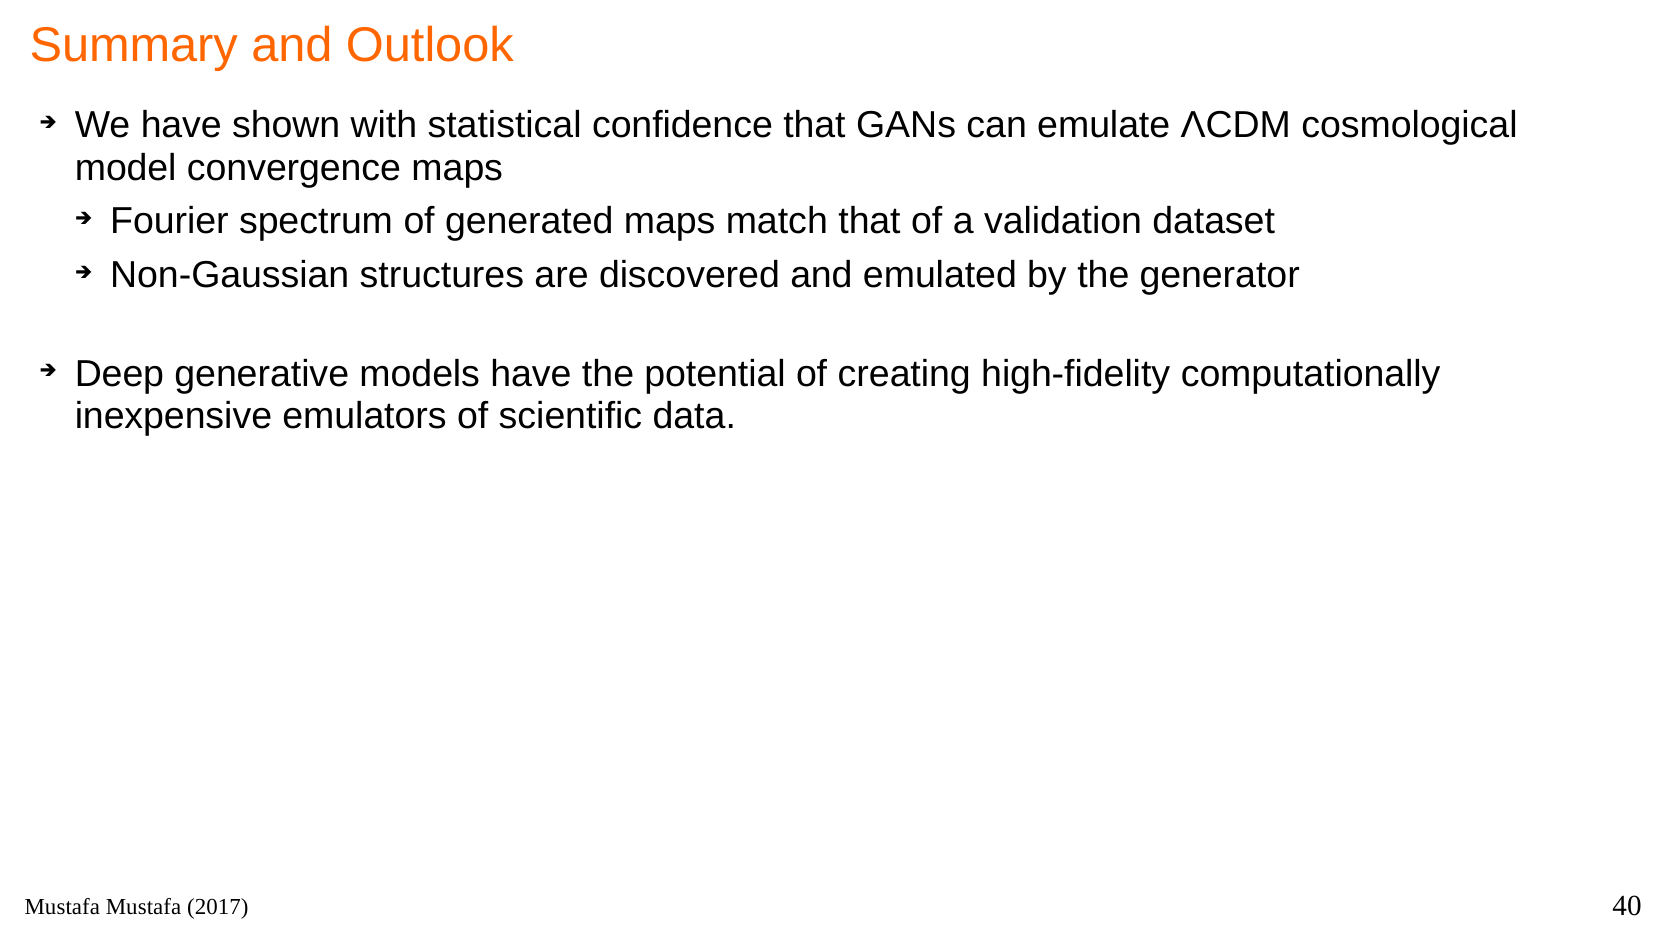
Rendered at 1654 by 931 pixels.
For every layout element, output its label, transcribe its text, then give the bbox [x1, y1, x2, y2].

text_box Deep generative models have the potential of creating high-fidelity computationally inexpensive emulators of scientific data. [24, 344, 1600, 444]
title Summary and Outlook [29, 15, 1621, 74]
text_box We have shown with statistical confidence that GANs can emulate ΛCDM cosmological model convergence maps Fourier spectrum of generated maps match that of a validation dataset Non-Gaussian structures are discovered and emulated by the generator [24, 96, 1600, 303]
